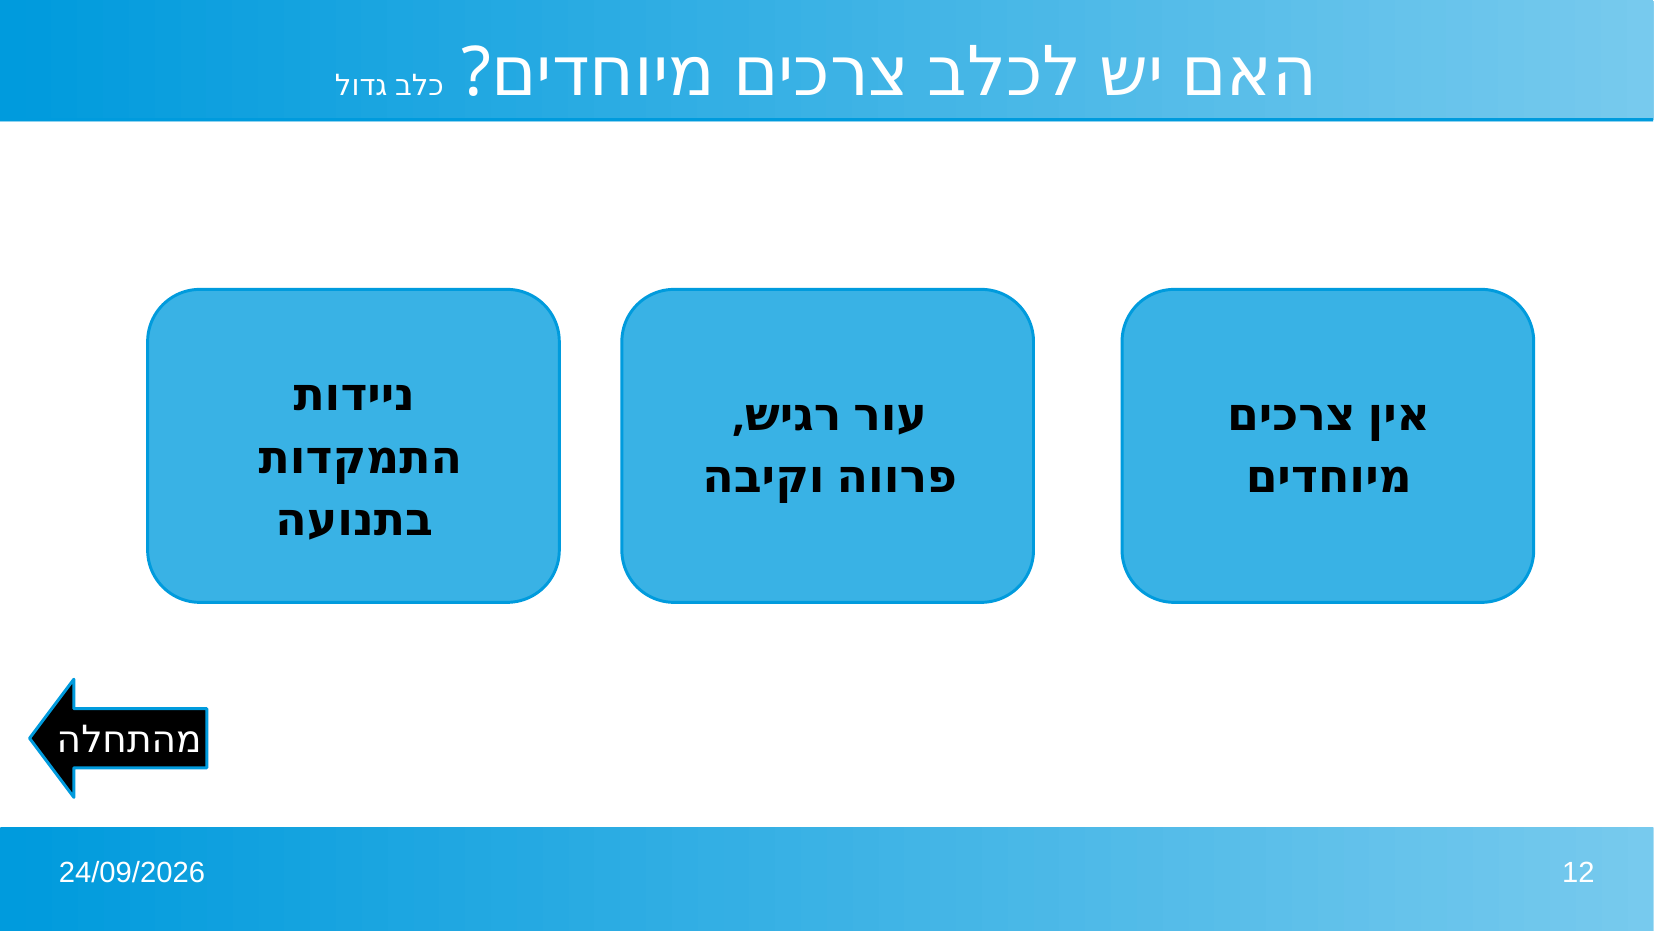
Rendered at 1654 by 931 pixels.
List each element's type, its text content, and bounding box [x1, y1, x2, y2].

title האם יש לכלב צרכים מיוחדים? כלב גדול [59, 21, 1595, 116]
text_box [1122, 289, 1534, 603]
text_box עור רגיש, פרווה וקיבה [667, 373, 993, 514]
text_box ניידות התמקדות בתנועה [206, 354, 502, 557]
text_box אין צרכים מיוחדים [1181, 373, 1477, 514]
text_box [147, 289, 560, 603]
text_box מהתחלה [29, 679, 207, 798]
text_box [621, 289, 1034, 603]
